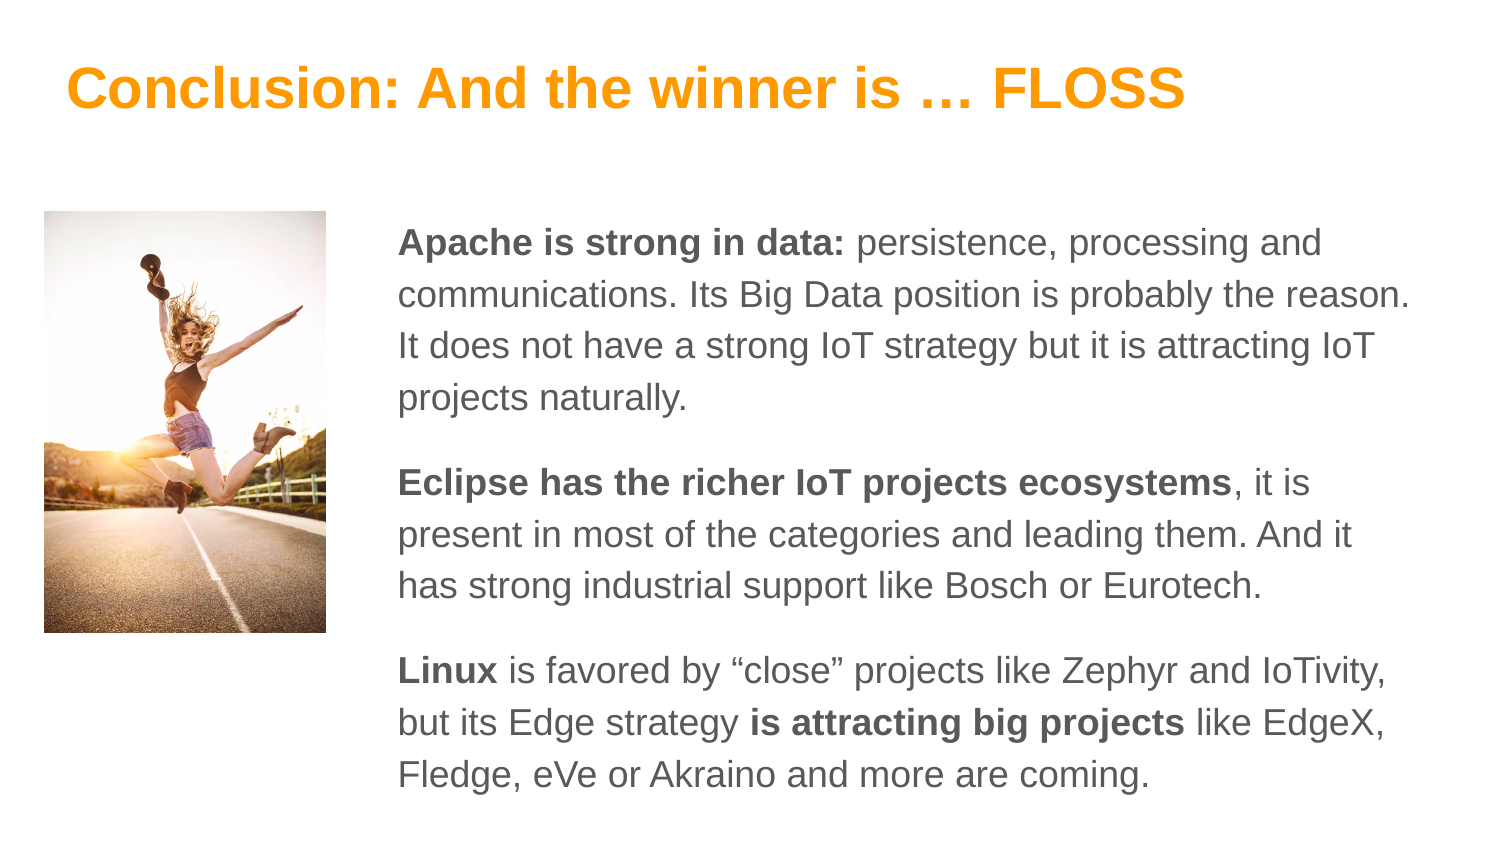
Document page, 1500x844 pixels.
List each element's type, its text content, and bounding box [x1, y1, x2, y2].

picture [44, 211, 326, 633]
title Conclusion: And the winner is … FLOSS [51, 35, 1449, 130]
list Apache is strong in data: persistence, processing and communications. Its Big Data position is probably the reason. It does not have a strong IoT strategy but it is attracting IoT projects naturally. Eclipse has the richer IoT projects ecosystems, it is present in most of the categories and leading them. And it has strong industrial support like Bosch or Eurotech. Linux is favored by “close” projects like Zephyr and IoTivity, but its Edge strategy is attracting big projects like EdgeX, Fledge, eVe or Akraino and more are coming. [382, 196, 1435, 757]
